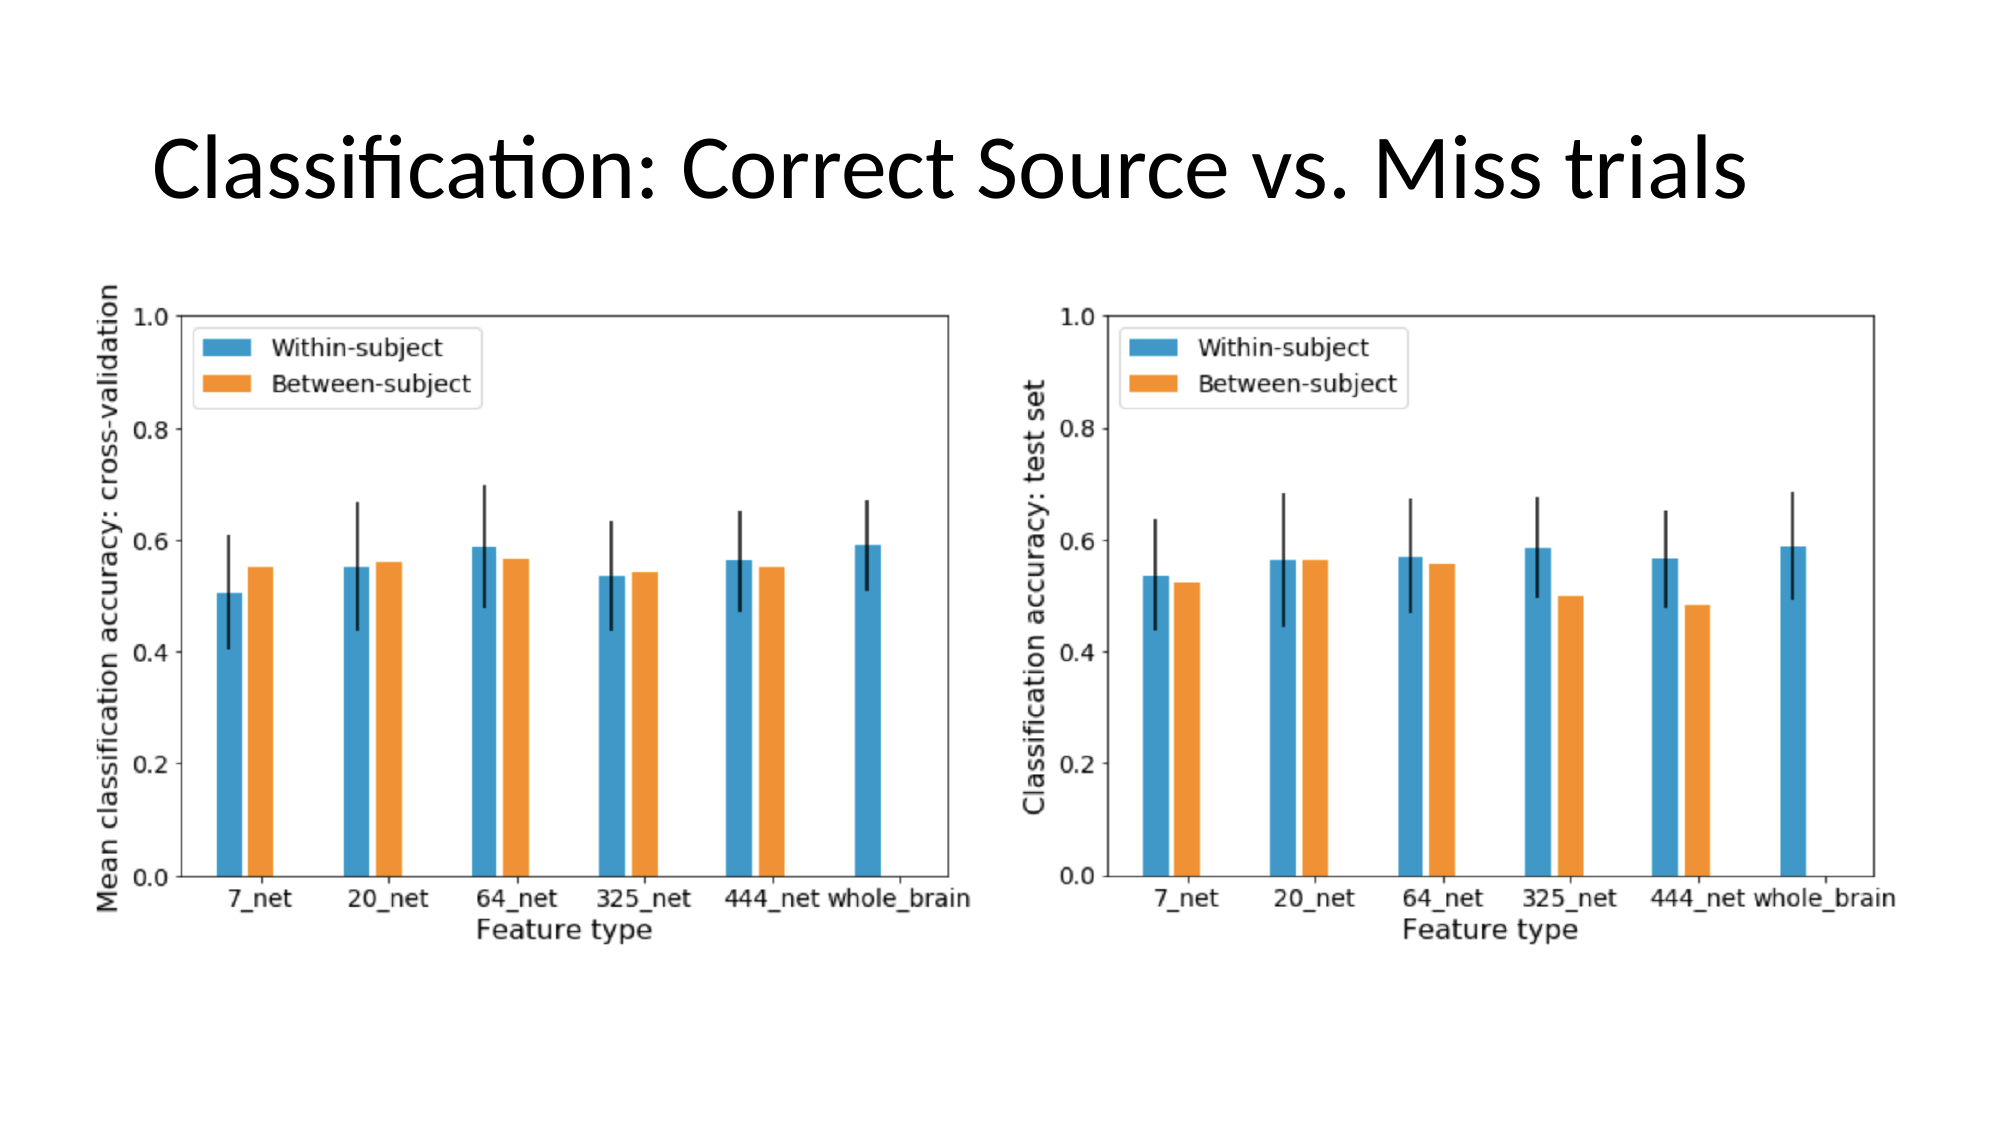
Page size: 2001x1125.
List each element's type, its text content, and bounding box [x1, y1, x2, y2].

title Classification: Correct Source vs. Miss trials [137, 59, 1863, 277]
picture [55, 265, 1948, 968]
